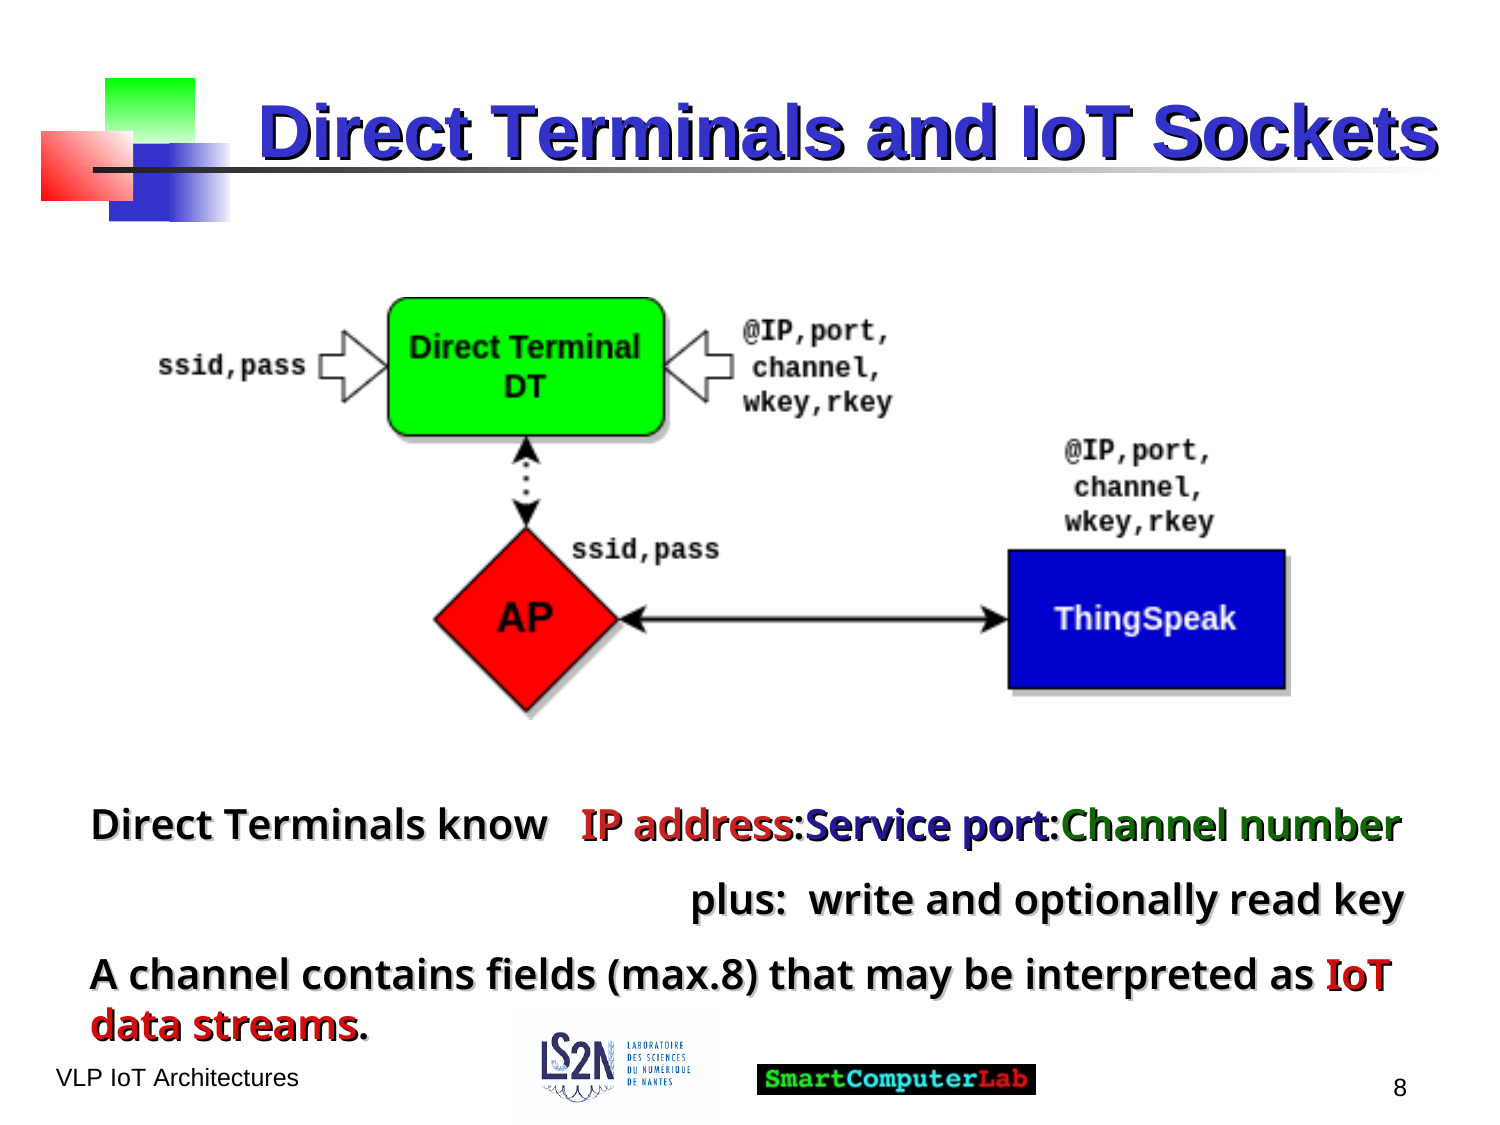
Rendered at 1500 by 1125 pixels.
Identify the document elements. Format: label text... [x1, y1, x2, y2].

picture [757, 1064, 1036, 1095]
text_box Direct Terminals know IP address:Service port:Channel number [75, 790, 1426, 856]
text_box A channel contains fields (max.8) that may be interpreted as IoT data streams. [74, 940, 1411, 1055]
picture [158, 297, 1291, 721]
text_box plus: write and optionally read key [675, 865, 1456, 931]
title Direct Terminals and IoT Sockets [141, 74, 1486, 180]
picture [510, 1055, 721, 1125]
